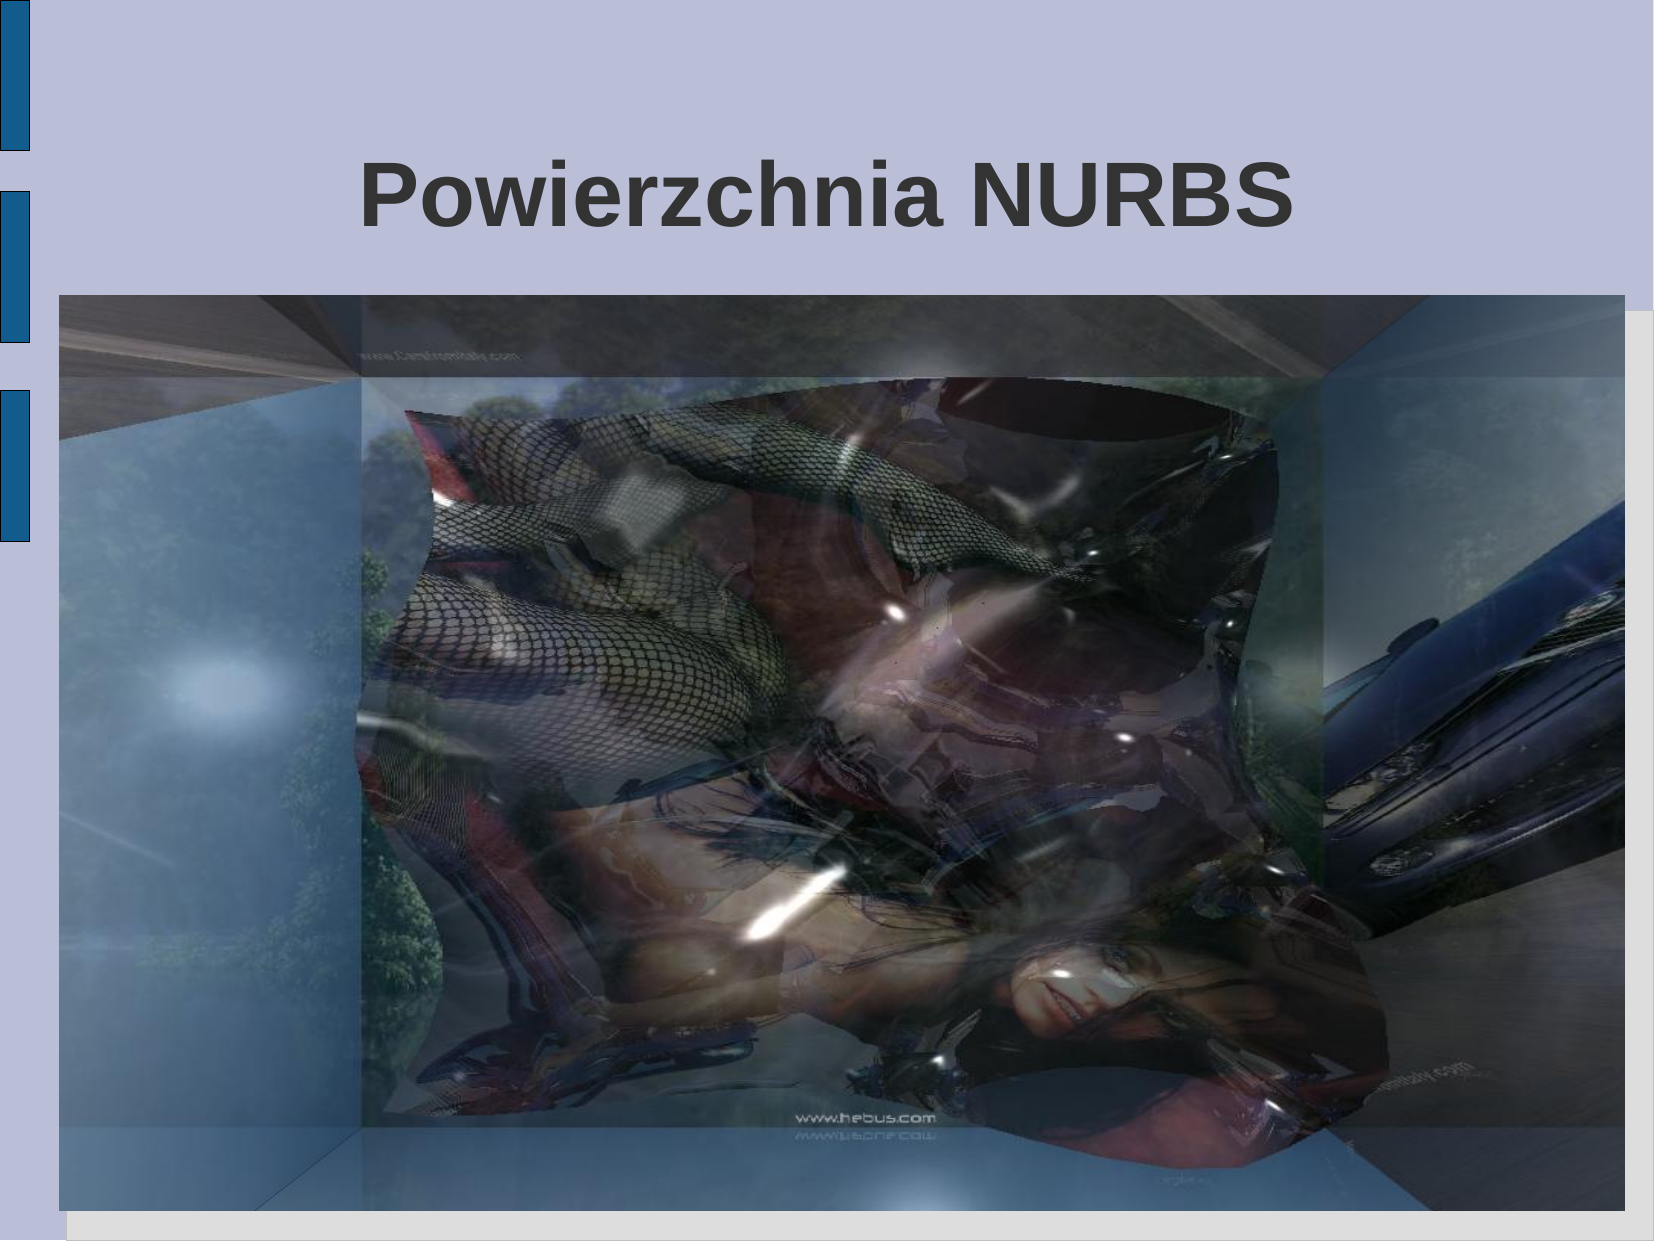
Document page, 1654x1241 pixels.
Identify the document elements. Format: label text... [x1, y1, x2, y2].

picture [59, 295, 1625, 1211]
title Powierzchnia NURBS [121, 91, 1534, 295]
